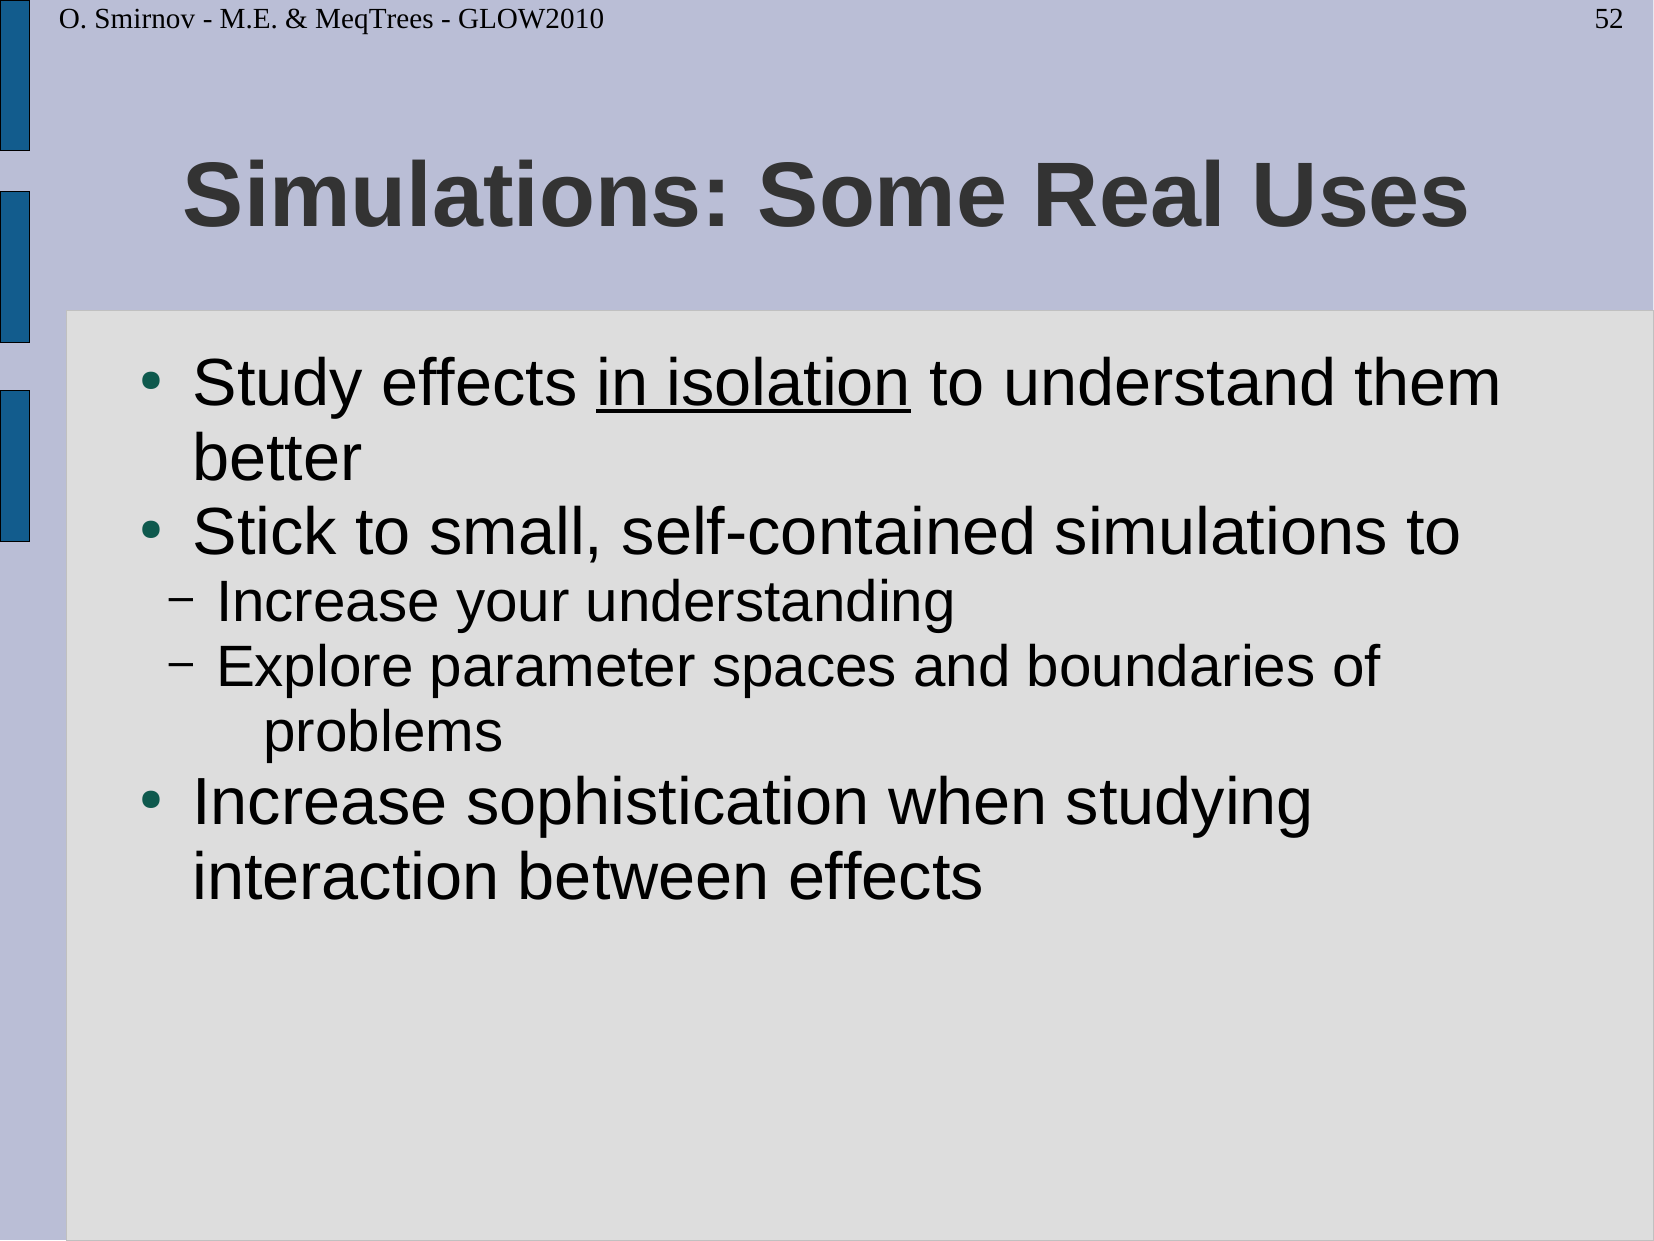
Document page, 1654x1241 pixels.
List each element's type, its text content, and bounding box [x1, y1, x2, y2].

title Simulations: Some Real Uses [121, 98, 1534, 291]
list Study effects in isolation to understand them better Stick to small, self-contained simulations to Increase your understanding Explore parameter spaces and boundaries of problems Increase sophistication when studying interaction between effects [121, 344, 1534, 1149]
